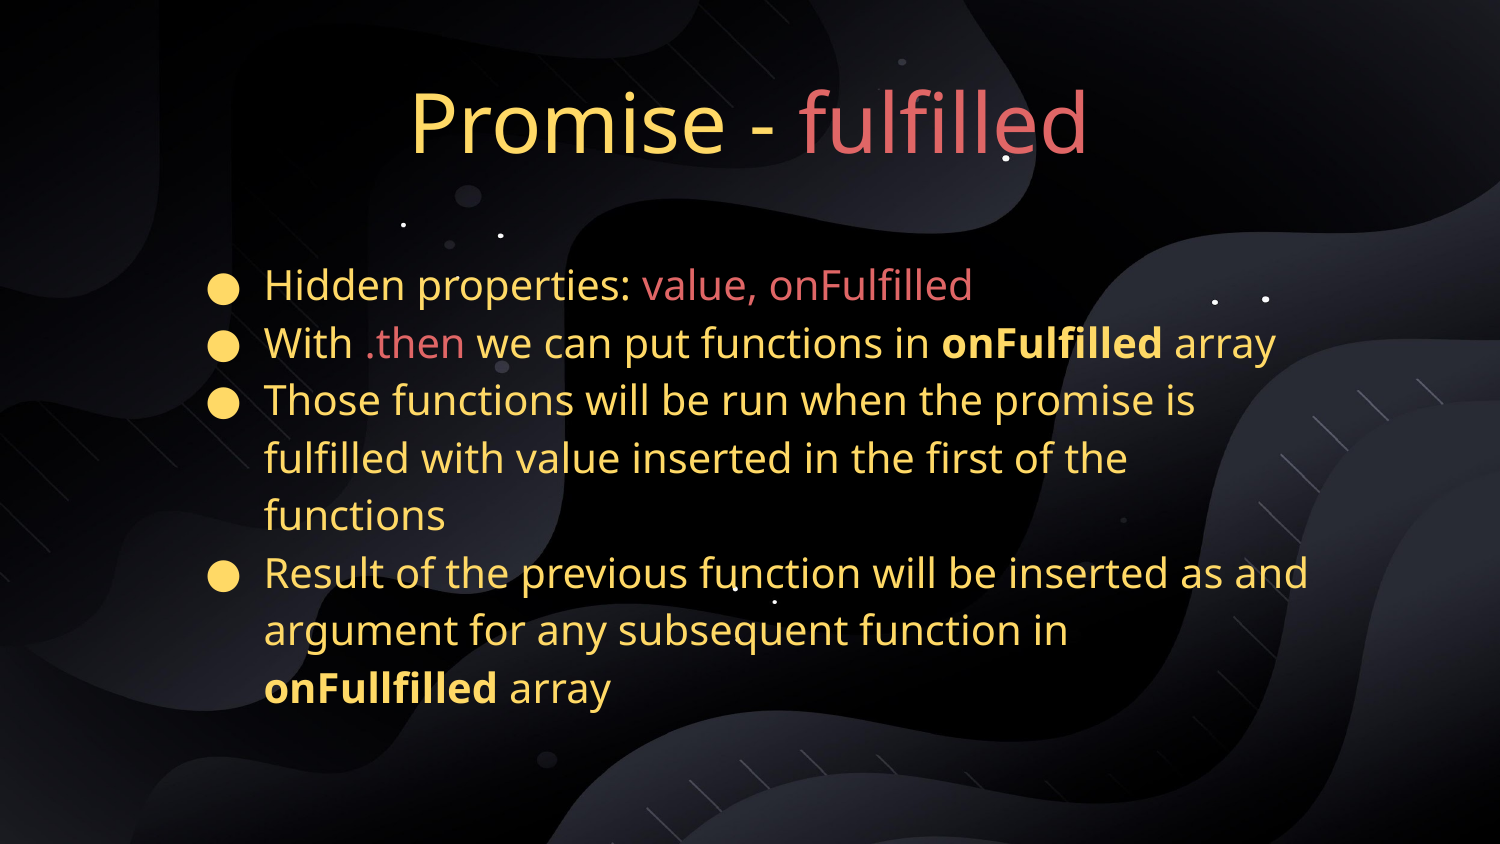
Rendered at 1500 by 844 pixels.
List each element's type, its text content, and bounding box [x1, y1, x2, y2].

picture [0, 0, 1500, 844]
list Hidden properties: value, onFulfilled With .then we can put functions in onFulfilled array Those functions will be run when the promise is fulfilled with value inserted in the first of the functions Result of the previous function will be inserted as and argument for any subsequent function in onFullfilled array [181, 247, 1319, 790]
title Promise - fulfilled [349, 35, 1151, 206]
